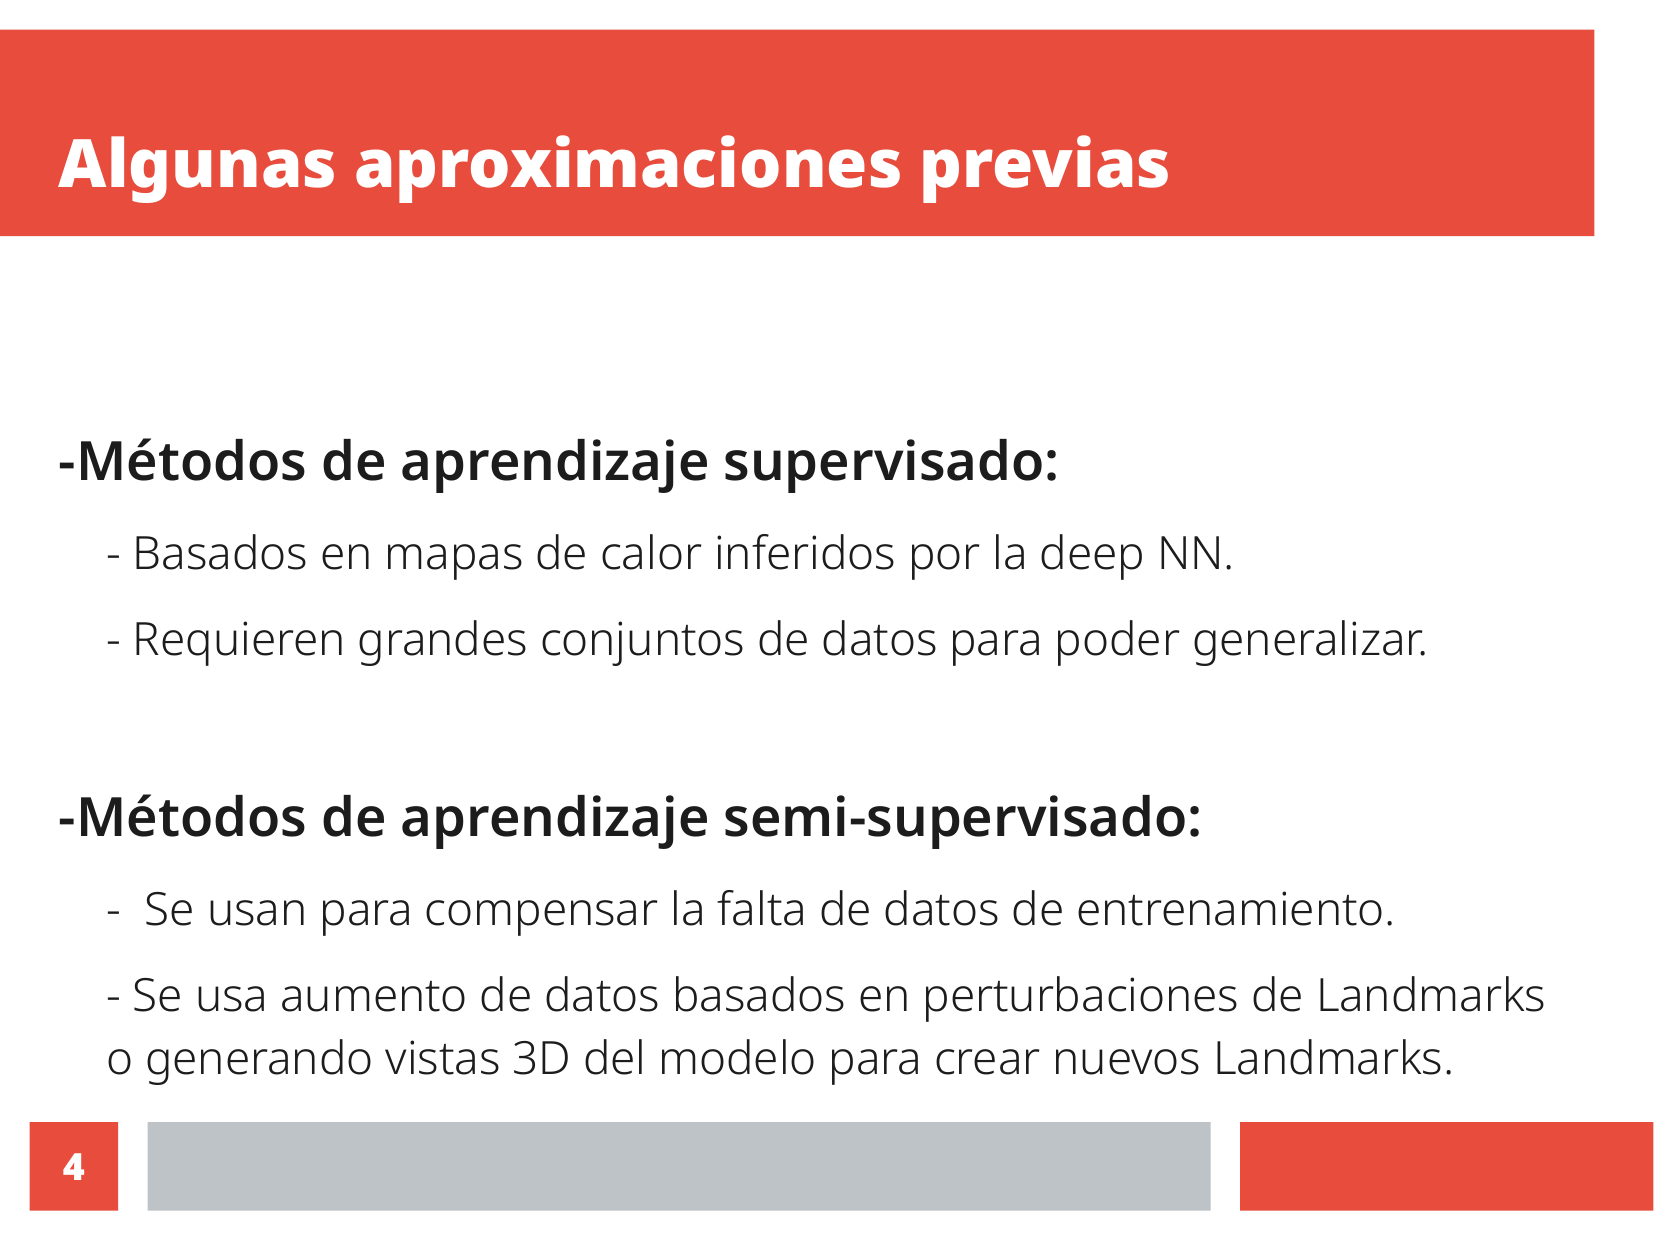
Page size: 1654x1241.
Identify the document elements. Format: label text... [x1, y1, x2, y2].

title Algunas aproximaciones previas [59, 59, 1595, 207]
list -Métodos de aprendizaje supervisado: - Basados en mapas de calor inferidos por la deep NN. - Requieren grandes conjuntos de datos para poder generalizar. -Métodos de aprendizaje semi-supervisado: - Se usan para compensar la falta de datos de entrenamiento. - Se usa aumento de datos basados en perturbaciones de Landmarks o generando vistas 3D del modelo para crear nuevos Landmarks. [59, 324, 1565, 1093]
